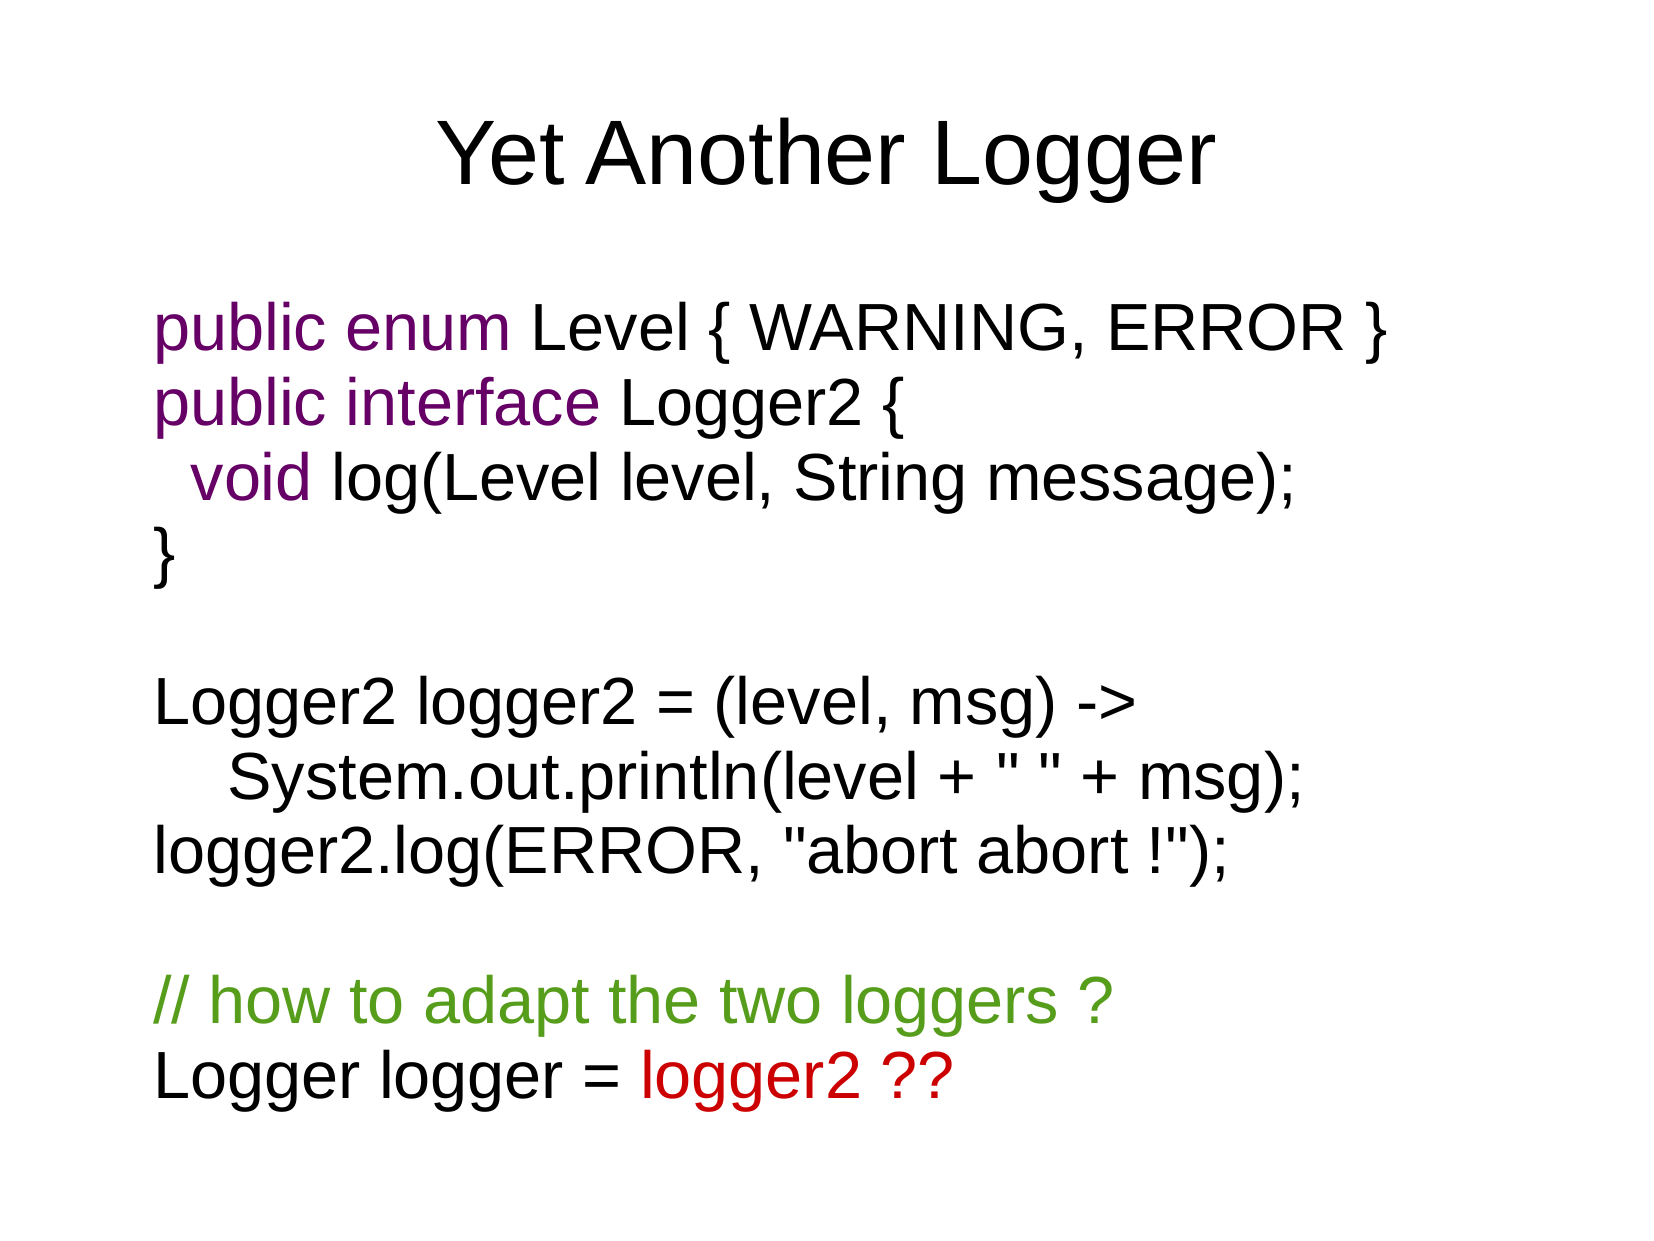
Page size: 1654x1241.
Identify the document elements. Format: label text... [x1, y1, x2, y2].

title Yet Another Logger [82, 49, 1571, 257]
list public enum Level { WARNING, ERROR } public interface Logger2 { void log(Level level, String message); } Logger2 logger2 = (level, msg) -> System.out.println(level + " " + msg); logger2.log(ERROR, "abort abort !"); // how to adapt the two loggers ? Logger logger = logger2 ?? [82, 290, 1571, 1141]
